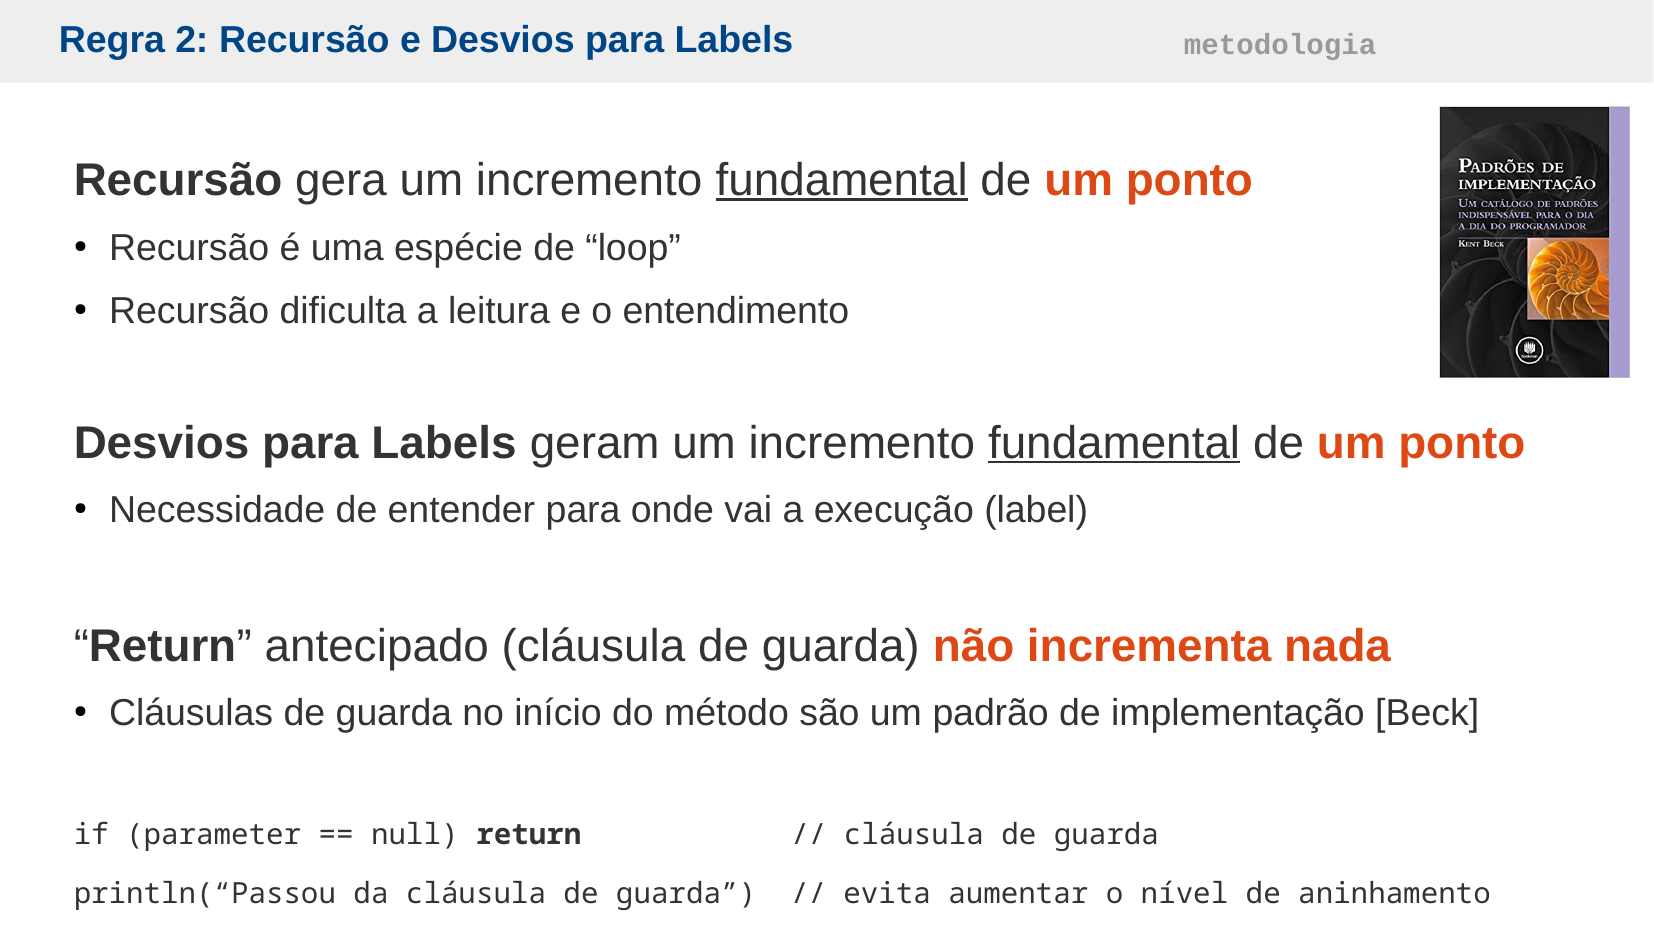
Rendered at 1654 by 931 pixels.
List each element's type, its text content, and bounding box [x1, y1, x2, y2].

text_box [0, 0, 1654, 83]
picture [1439, 106, 1630, 378]
title Regra 2: Recursão e Desvios para Labels [59, 14, 1182, 66]
text_box Recursão gera um incremento fundamental de um ponto Recursão é uma espécie de “loop” Recursão dificulta a leitura e o entendimento Desvios para Labels geram um incremento fundamental de um ponto Necessidade de entender para onde vai a execução (label) “Return” antecipado (cláusula de guarda) não incrementa nada Cláusulas de guarda no início do método são um padrão de implementação [Beck] if (parameter == null) return // cláusula de guarda println(“Passou da cláusula de guarda”) // evita aumentar o nível de aninhamento [59, 121, 1595, 888]
text_box metodologia [1169, 23, 1644, 71]
